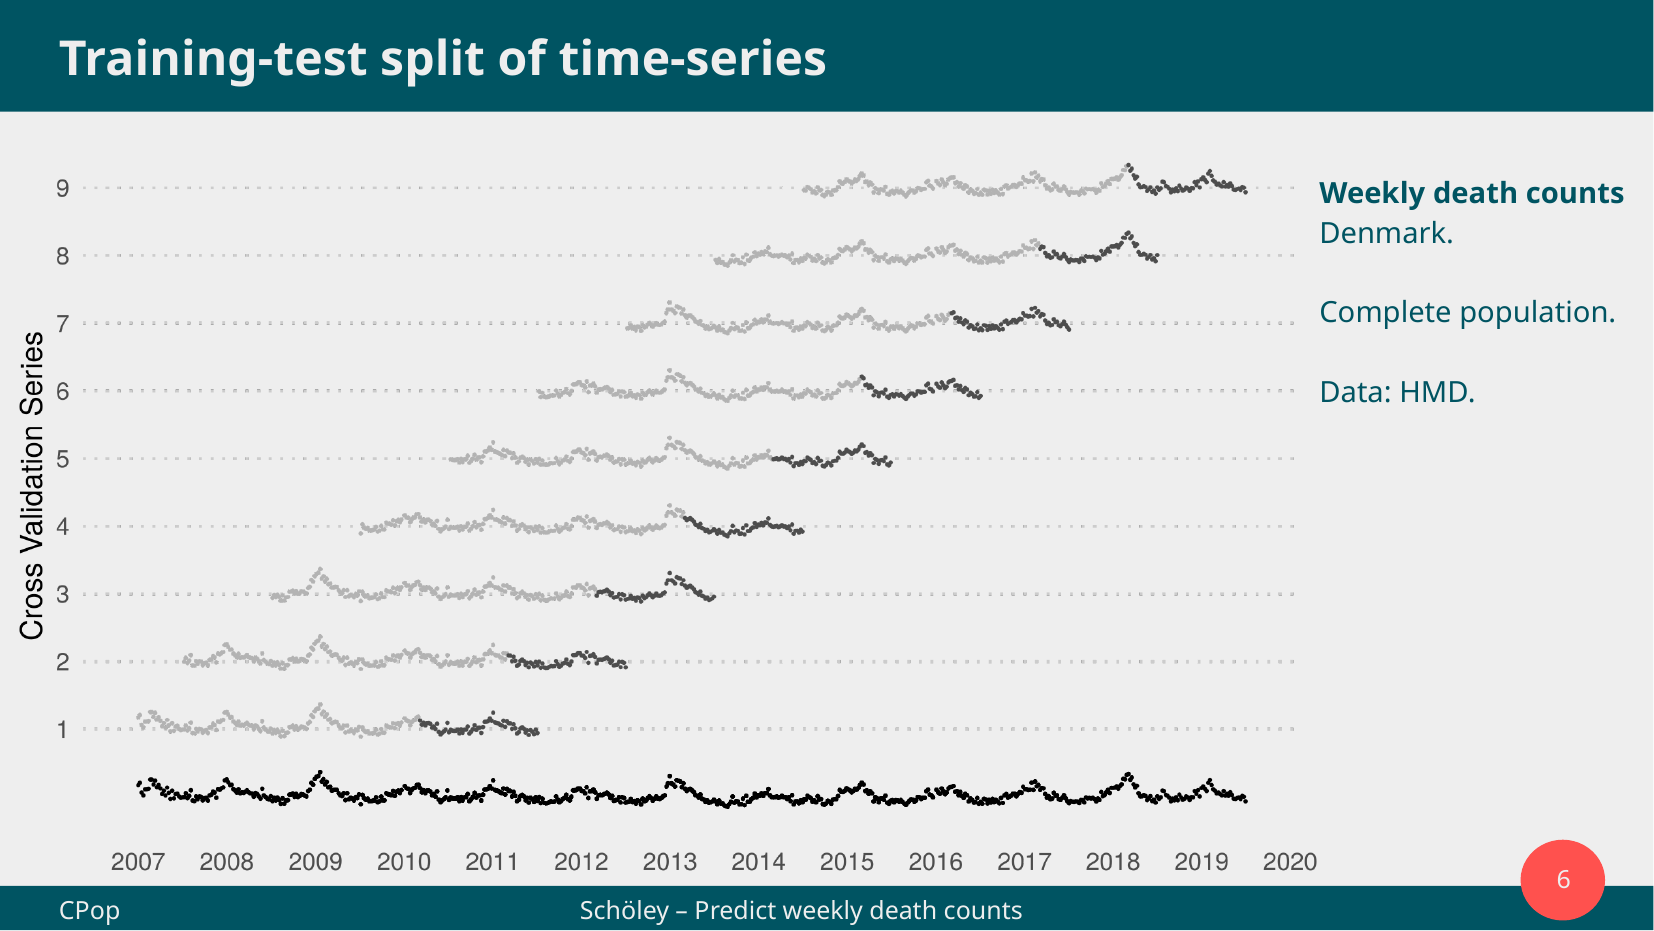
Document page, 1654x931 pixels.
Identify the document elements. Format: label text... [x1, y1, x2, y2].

title Training-test split of time-series [58, 0, 1595, 116]
text_box Weekly death counts Denmark. Complete population. Data: HMD. [1321, 165, 1651, 490]
picture [12, 119, 1321, 890]
